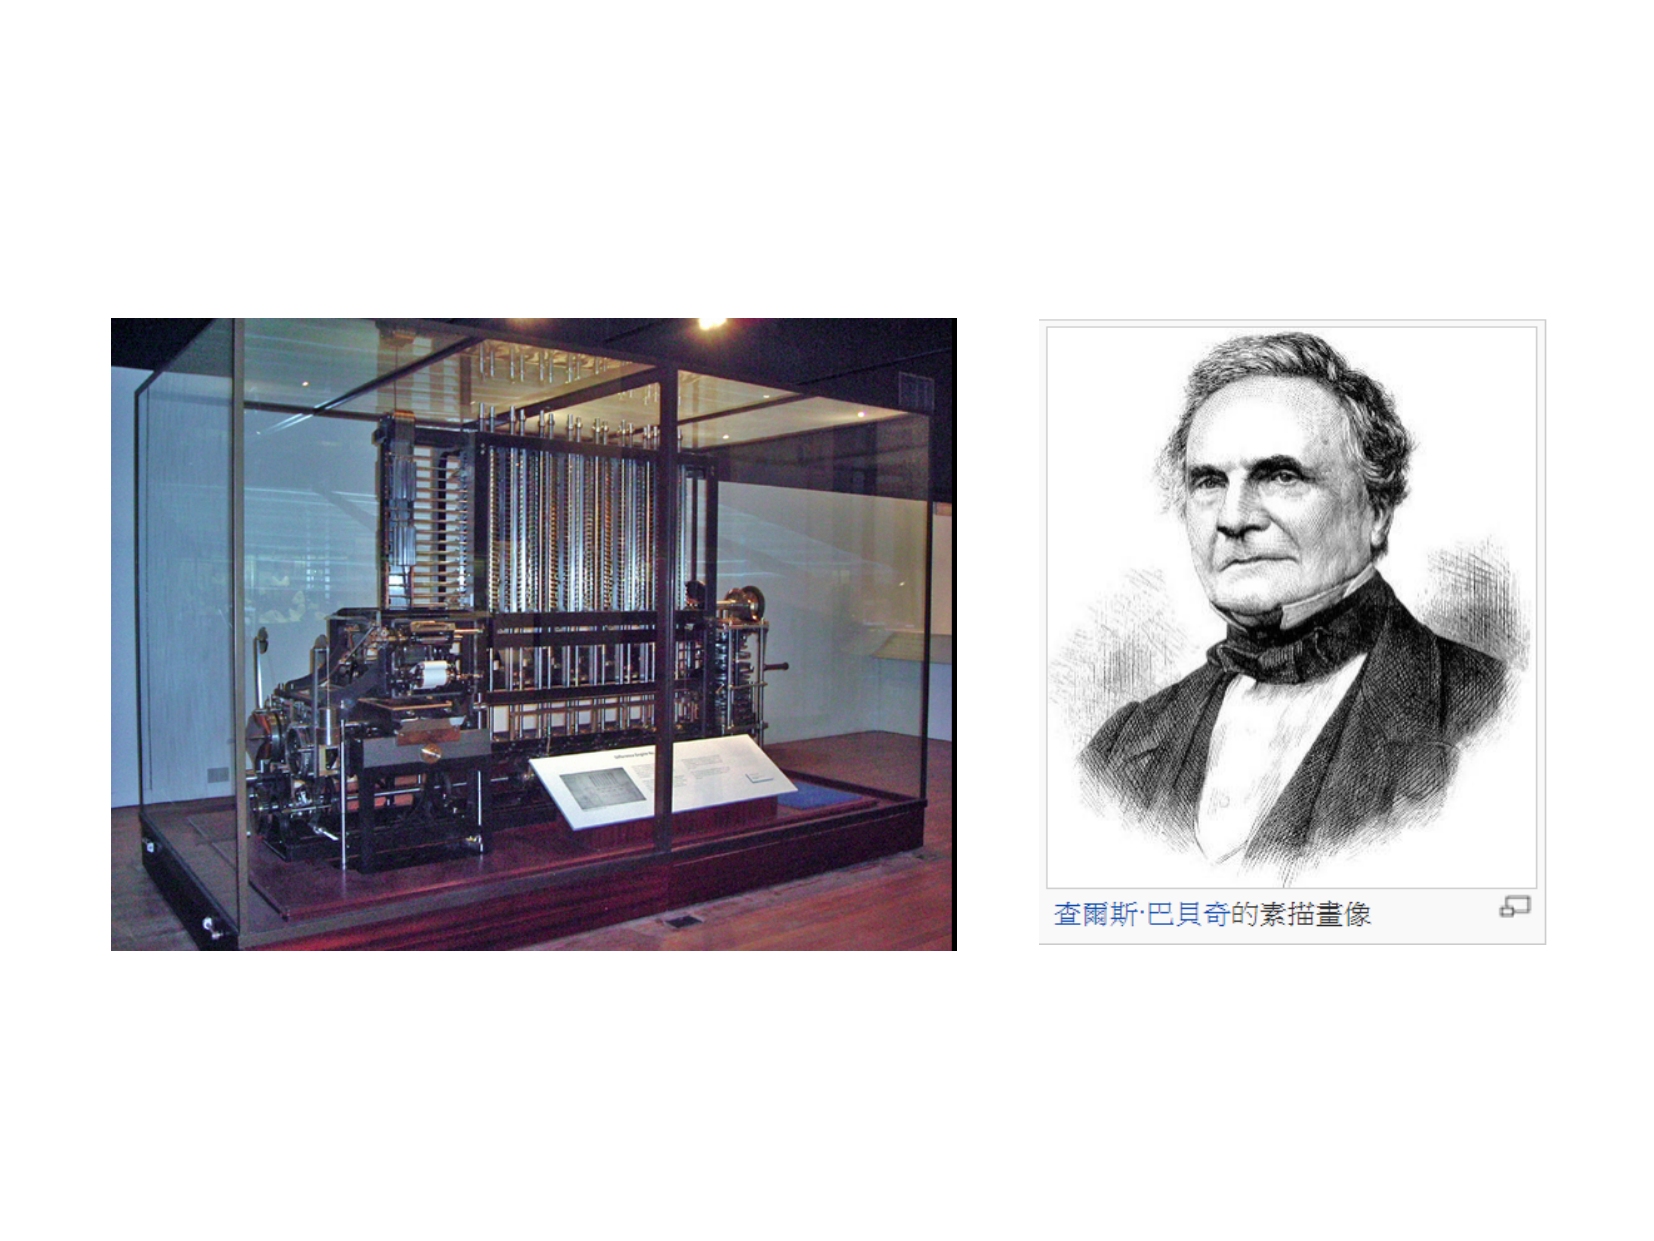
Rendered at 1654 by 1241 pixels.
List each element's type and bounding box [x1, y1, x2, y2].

picture [1039, 318, 1548, 945]
picture [111, 318, 957, 951]
